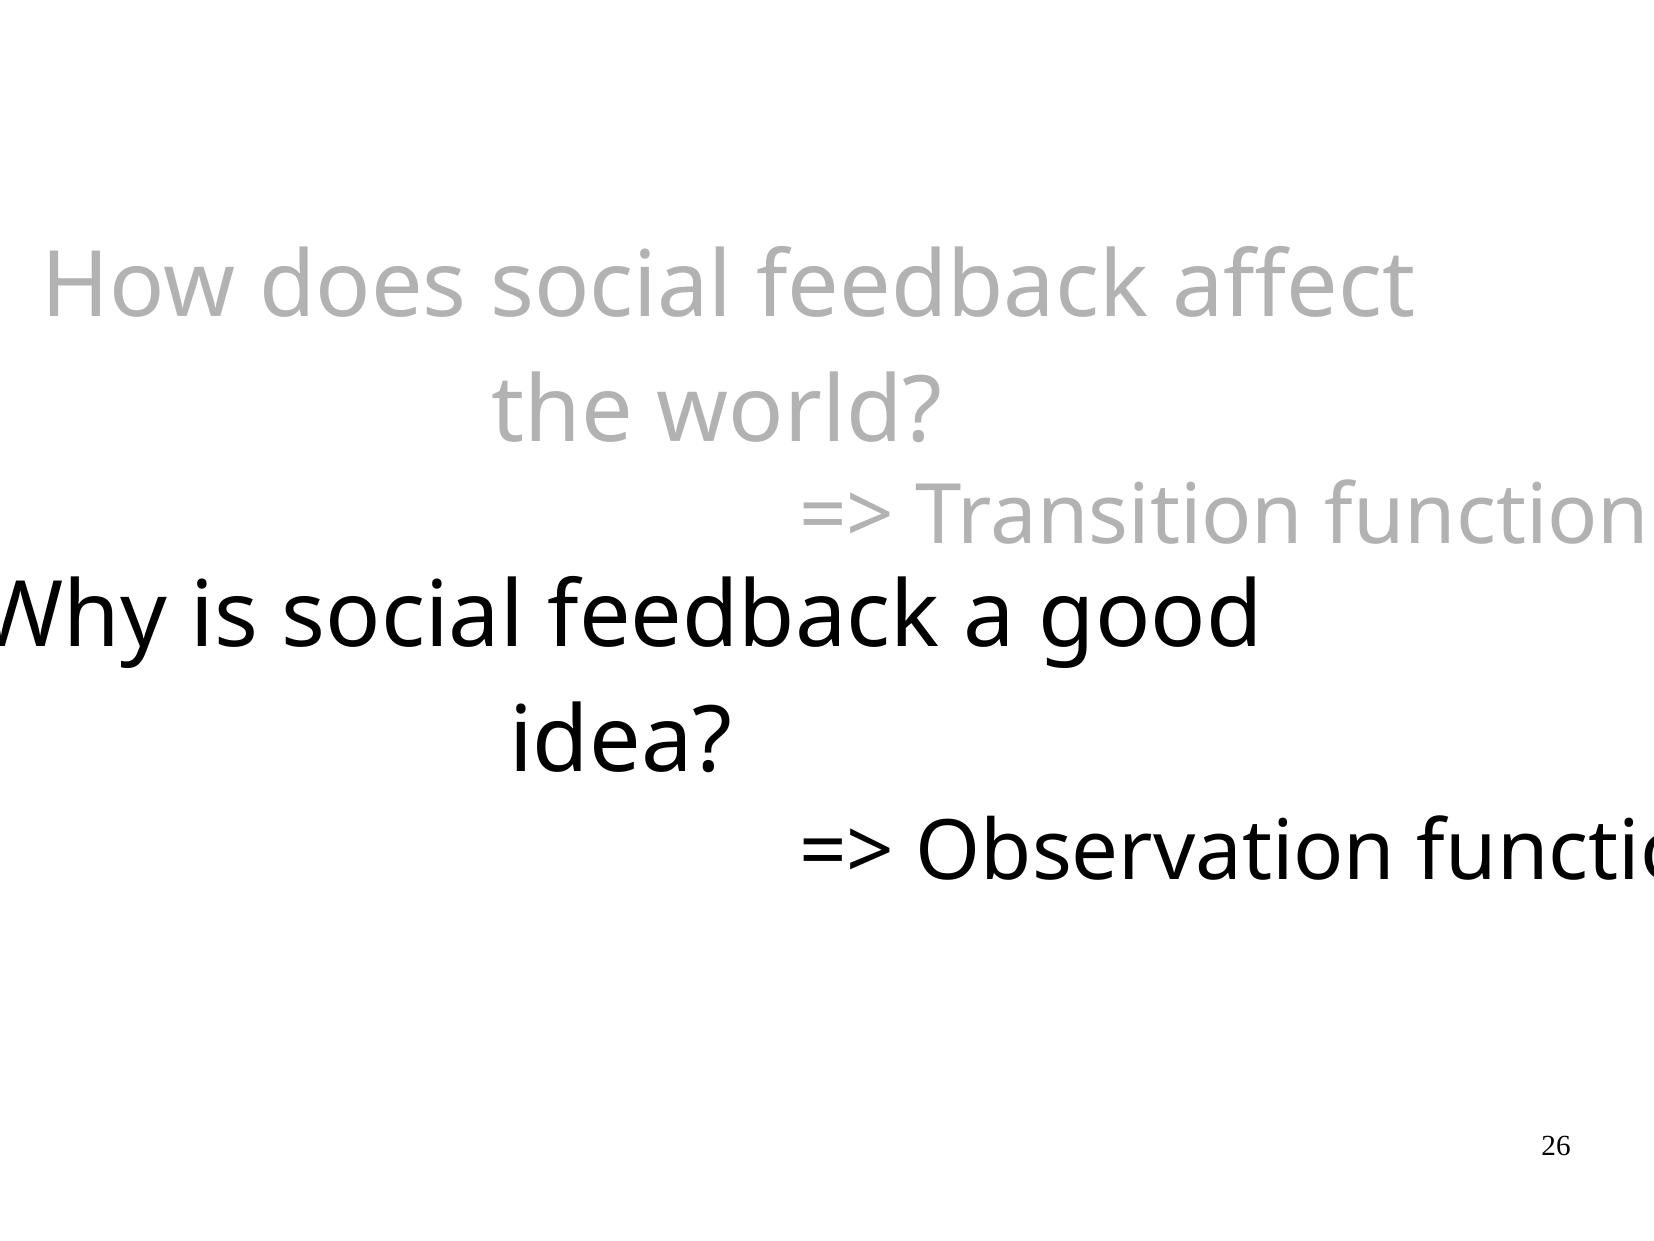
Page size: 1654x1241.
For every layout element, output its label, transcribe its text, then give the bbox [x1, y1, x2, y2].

title How does social feedback affect the world? [0, 240, 1474, 448]
title Why is social feedback a good idea? [0, 570, 1366, 778]
text_box => Observation function [784, 783, 1454, 913]
text_box => Transition function [784, 447, 1396, 576]
